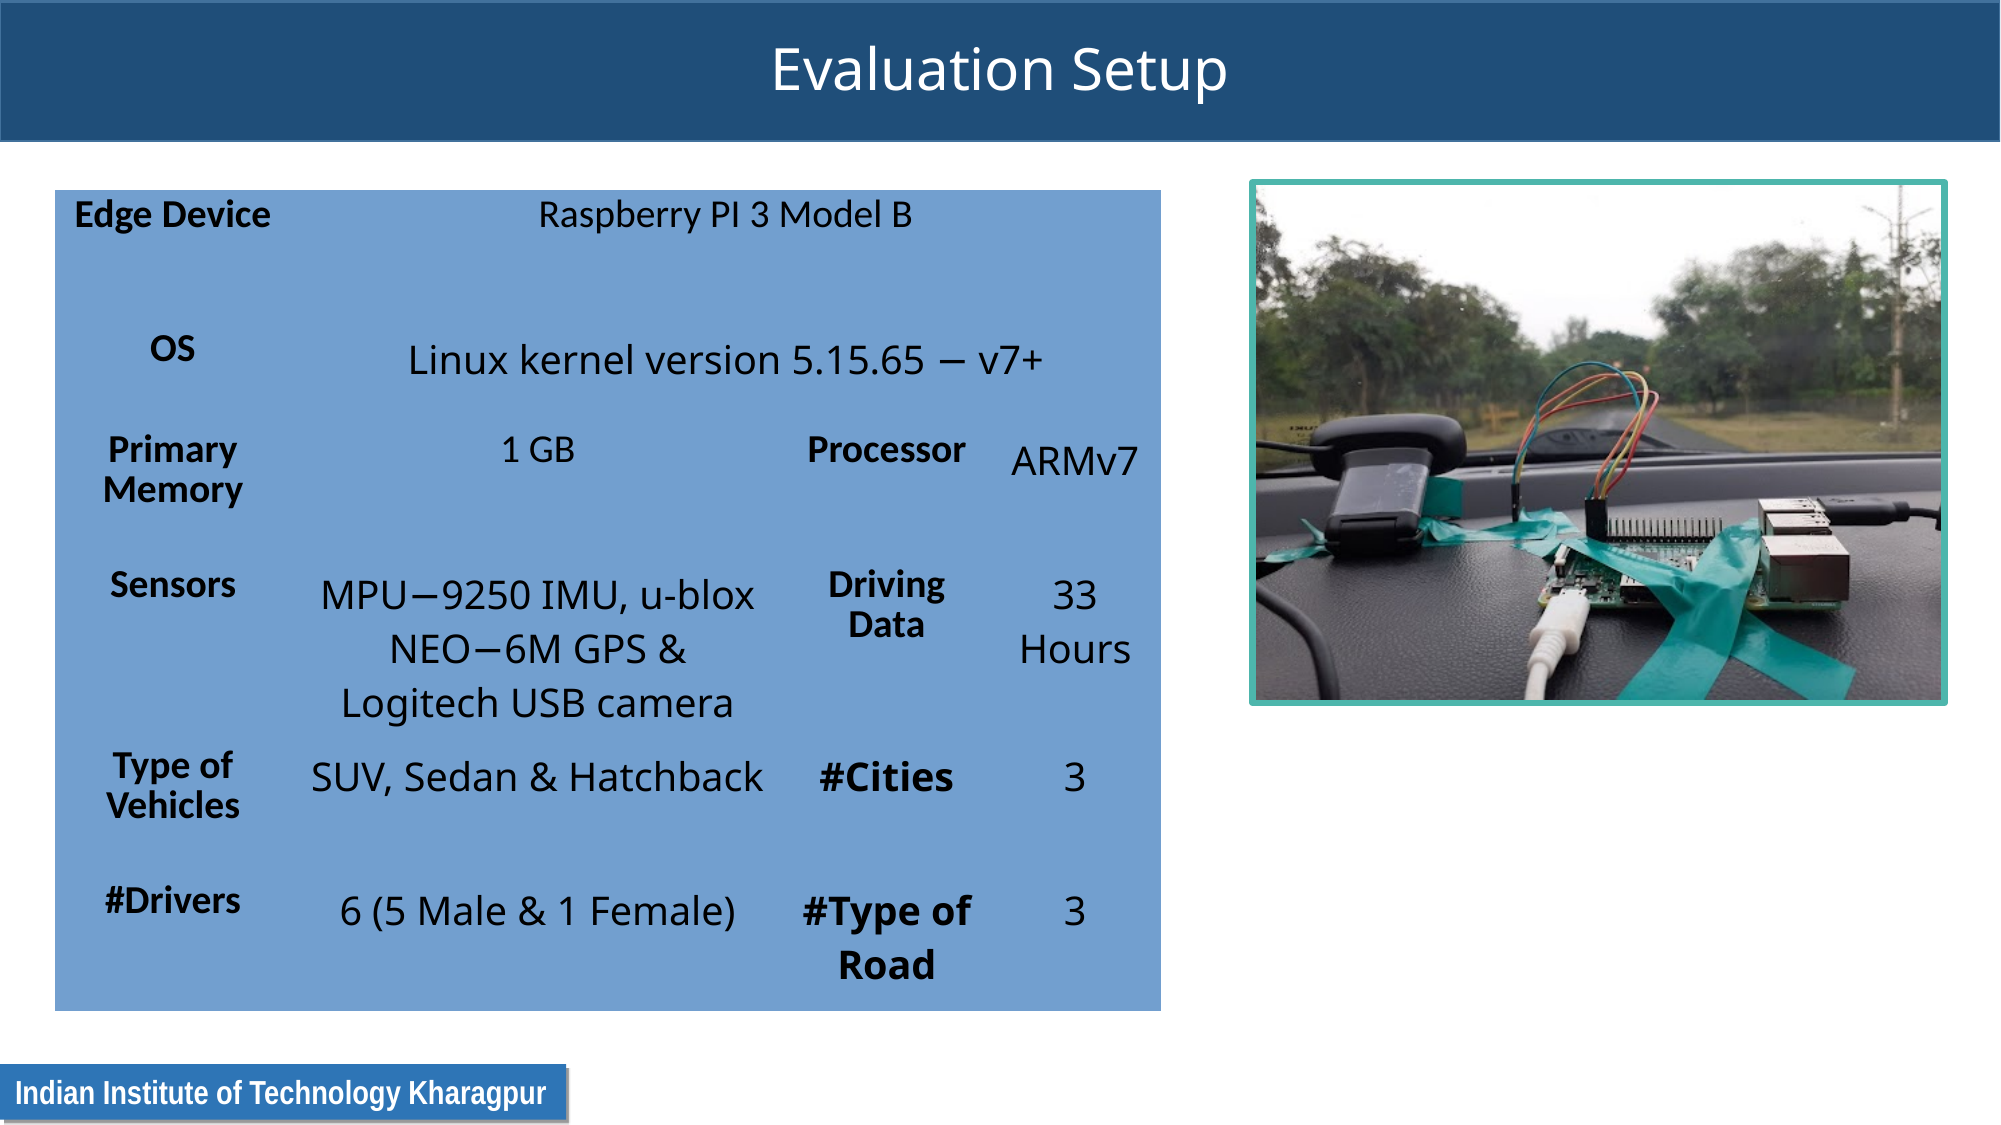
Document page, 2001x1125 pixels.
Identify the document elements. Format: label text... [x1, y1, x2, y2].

table_cell #Cities [784, 742, 990, 876]
table_cell SUV, Sedan & Hatchback [291, 742, 784, 876]
table_cell Linux kernel version 5.15.65 − v7+ [291, 325, 1161, 426]
table_cell 1 GB [291, 426, 784, 560]
table_cell 33 Hours [990, 560, 1161, 742]
picture [1255, 185, 1942, 700]
title Evaluation Setup [0, 1, 2000, 141]
table_cell 6 (5 Male & 1 Female) [291, 876, 784, 1011]
table_cell Type of Vehicles [55, 742, 291, 876]
table_cell #Type of Road [784, 876, 990, 1011]
table_cell MPU−9250 IMU, u-blox NEO−6M GPS & Logitech USB camera [291, 560, 784, 742]
table_cell Driving Data [784, 560, 990, 742]
table_cell Sensors [55, 560, 291, 742]
table_cell 3 [990, 876, 1161, 1011]
table_cell 3 [990, 742, 1161, 876]
table_header Raspberry PI 3 Model B [291, 190, 1161, 325]
table_cell #Drivers [55, 876, 291, 1011]
table_header Edge Device [55, 190, 291, 325]
table_cell OS [55, 325, 291, 426]
table_cell Processor [784, 426, 990, 560]
table_cell Primary Memory [55, 426, 291, 560]
table_cell ARMv7 [990, 426, 1161, 560]
